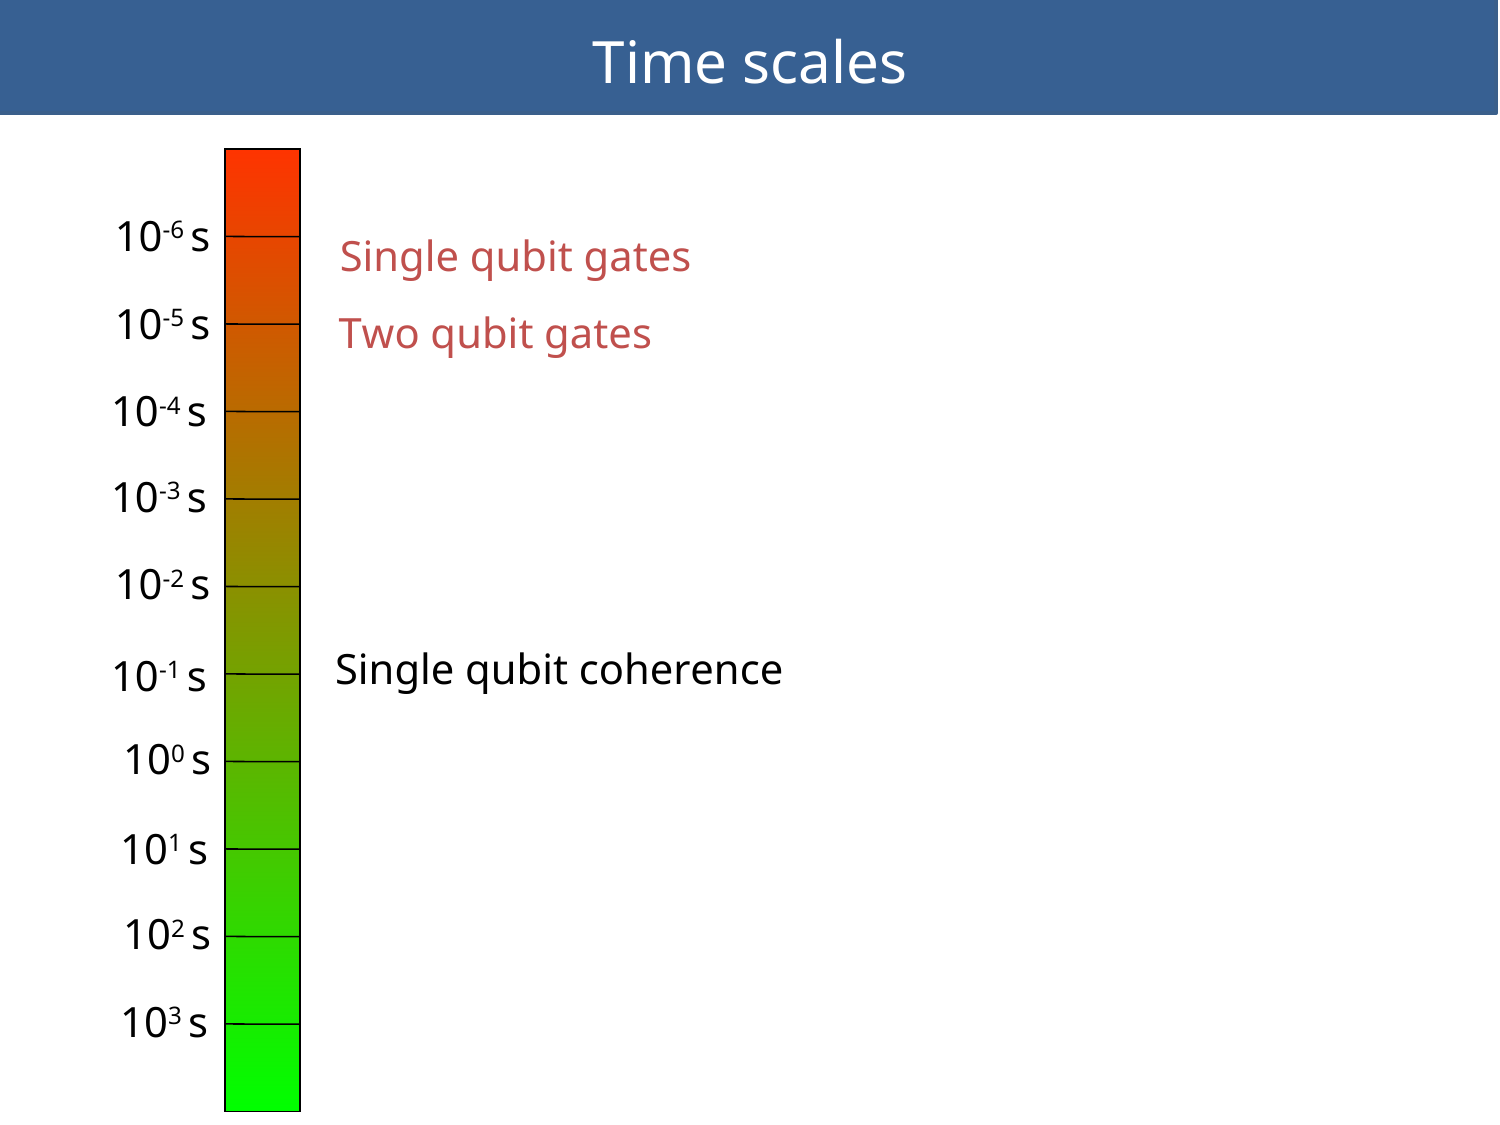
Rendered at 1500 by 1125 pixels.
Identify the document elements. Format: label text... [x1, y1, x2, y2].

text_box [225, 1025, 301, 1112]
text_box Single qubit coherence [320, 634, 799, 701]
text_box [225, 763, 301, 848]
text_box 10-1 s [140, 666, 152, 688]
text_box Two qubit gates ‏ [323, 299, 825, 366]
text_box [251, 238, 301, 323]
text_box 10-6 s [99, 202, 251, 290]
text_box [225, 938, 301, 1023]
text_box 10-4 s [96, 377, 222, 444]
text_box 10-4 s [140, 406, 152, 423]
text_box 101 s [105, 815, 224, 881]
text_box 102 s [108, 900, 259, 1016]
text_box [225, 850, 301, 935]
text_box 100 s [108, 725, 259, 841]
text_box Time scales [46, 17, 1454, 103]
text_box 103 s [150, 1016, 162, 1034]
text_box 10-1 s [96, 642, 222, 708]
text_box 103 s [105, 987, 224, 1054]
text_box [225, 148, 301, 235]
text_box [225, 325, 301, 410]
text_box [225, 588, 301, 673]
text_box 10-3 s [96, 462, 222, 529]
text_box [225, 500, 301, 585]
text_box 101 s [150, 841, 162, 861]
text_box Single qubit gates [324, 221, 707, 288]
text_box 10-2 s [99, 550, 251, 666]
text_box [225, 413, 301, 498]
text_box [225, 675, 301, 760]
text_box 10-5 s [99, 290, 251, 406]
